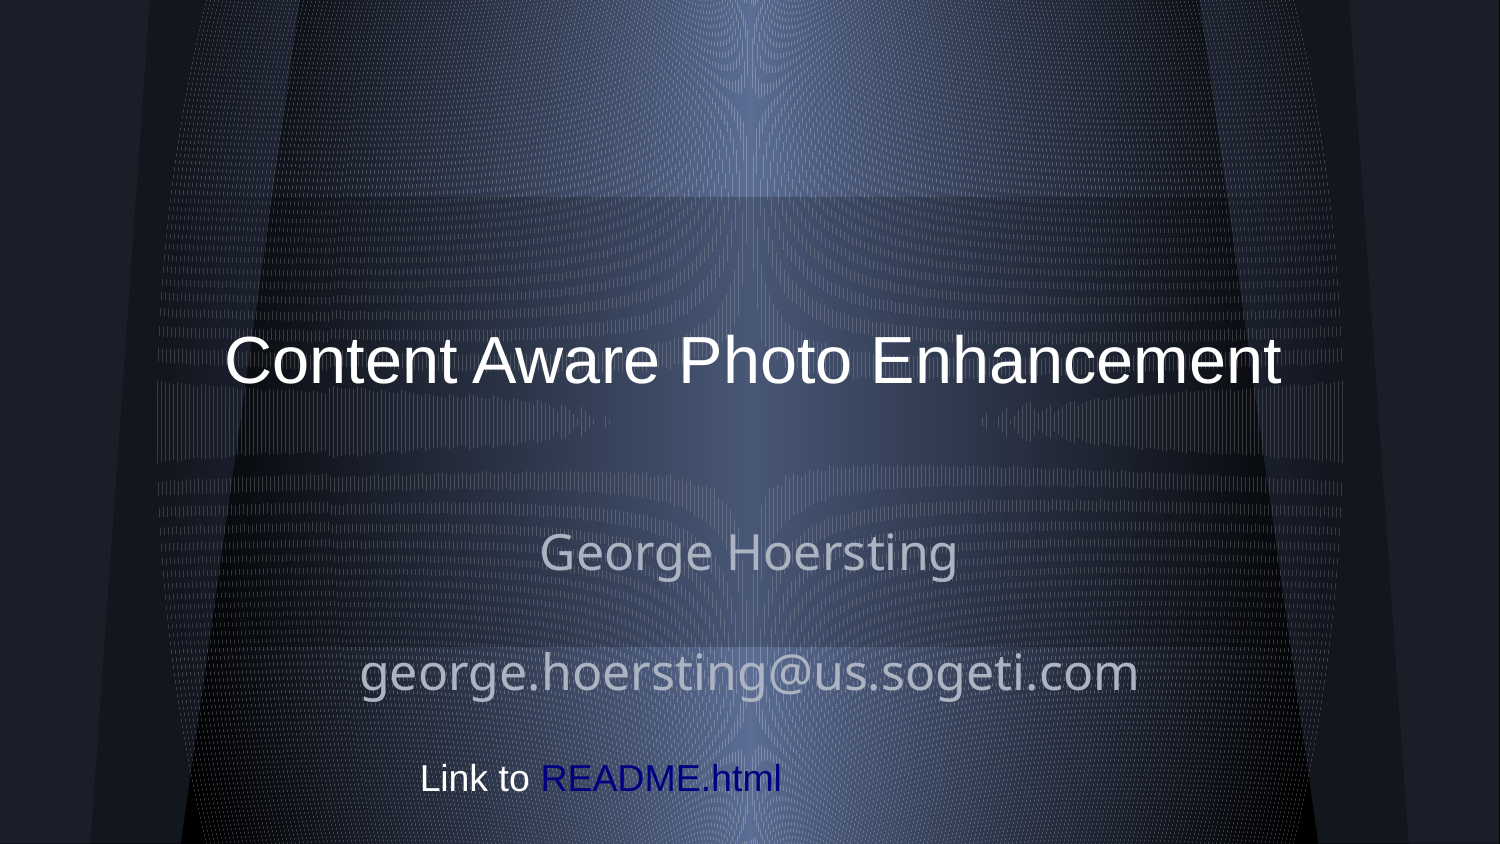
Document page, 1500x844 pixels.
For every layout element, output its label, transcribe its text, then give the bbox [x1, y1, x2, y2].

subtitle George Hoersting george.hoersting@us.sogeti.com [112, 505, 1388, 680]
text_box Link to README.html [405, 750, 797, 807]
text_box Content Aware Photo Enhancement [210, 315, 1302, 480]
